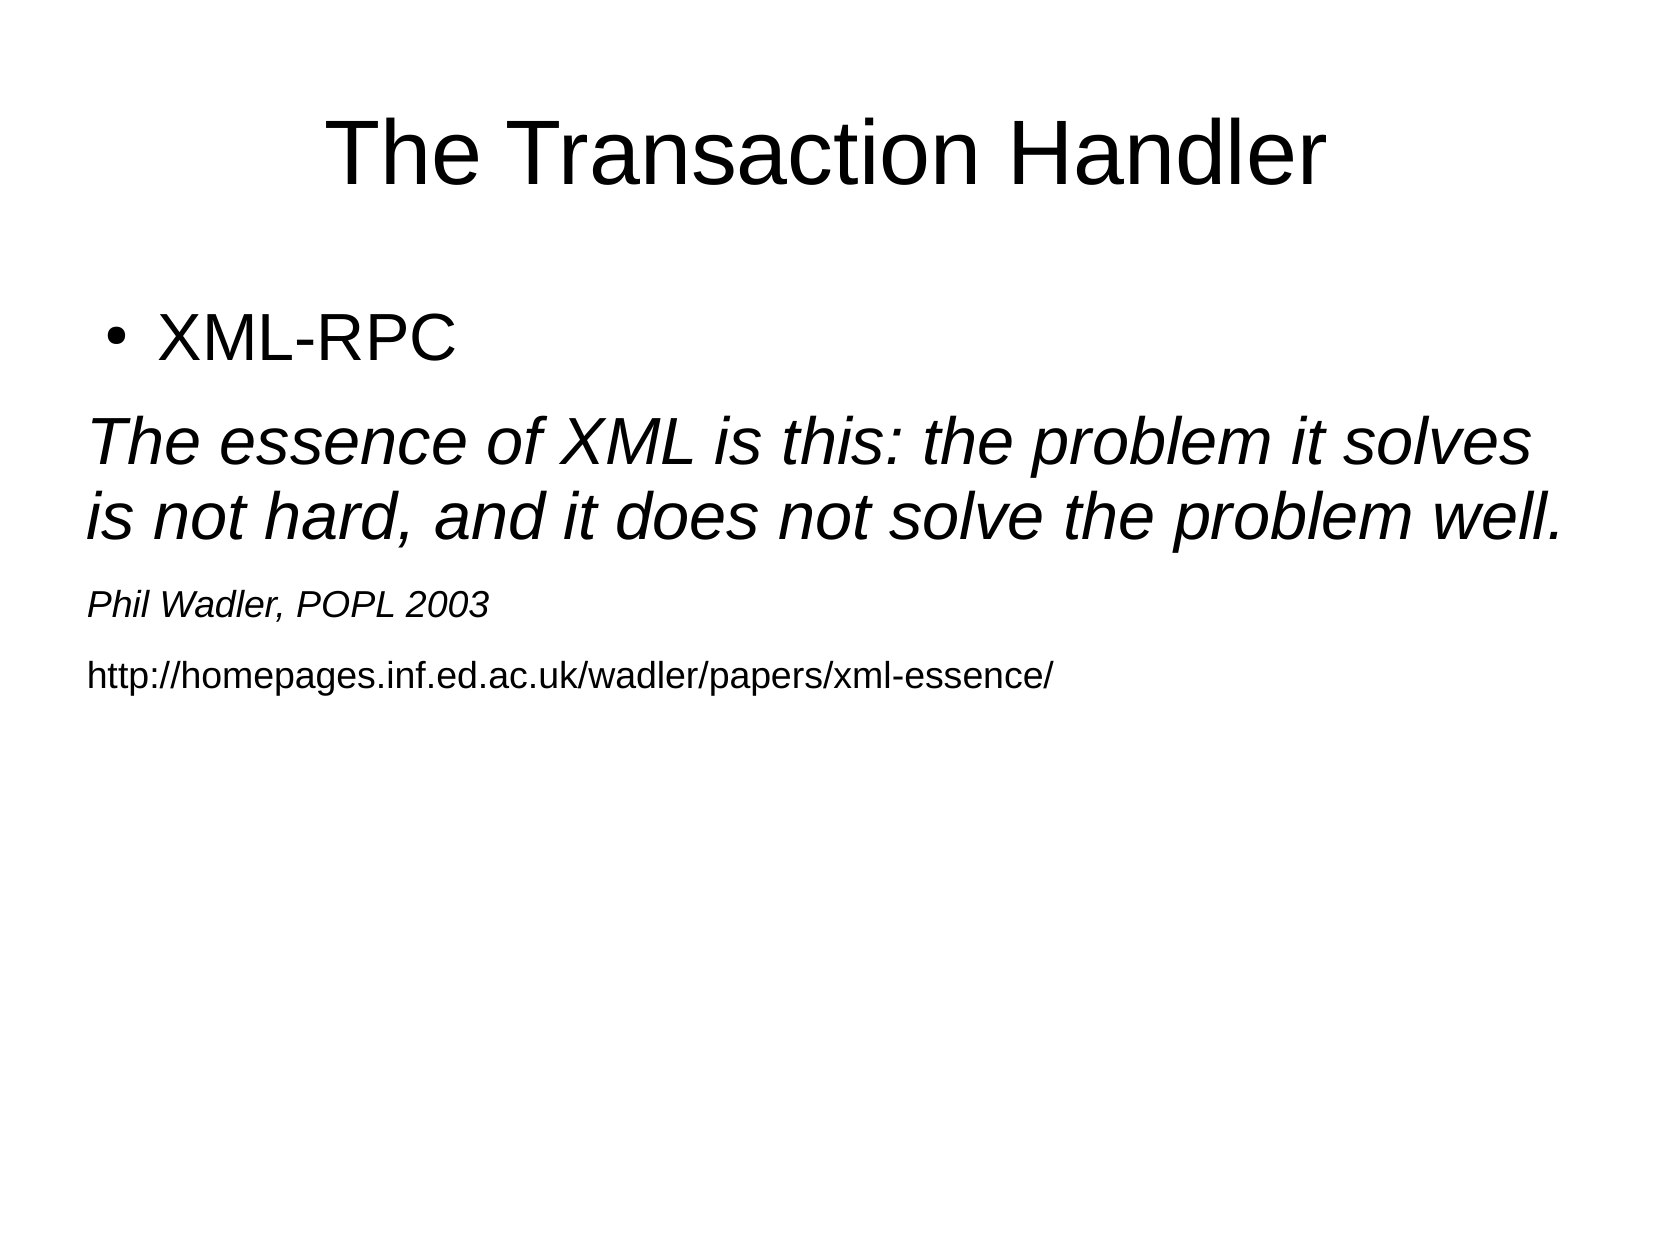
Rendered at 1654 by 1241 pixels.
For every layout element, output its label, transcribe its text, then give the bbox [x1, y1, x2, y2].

title The Transaction Handler [82, 56, 1571, 250]
list XML-RPC The essence of XML is this: the problem it solves is not hard, and it does not solve the problem well. Phil Wadler, POPL 2003 http://homepages.inf.ed.ac.uk/wadler/papers/xml-essence/ [86, 300, 1576, 1119]
